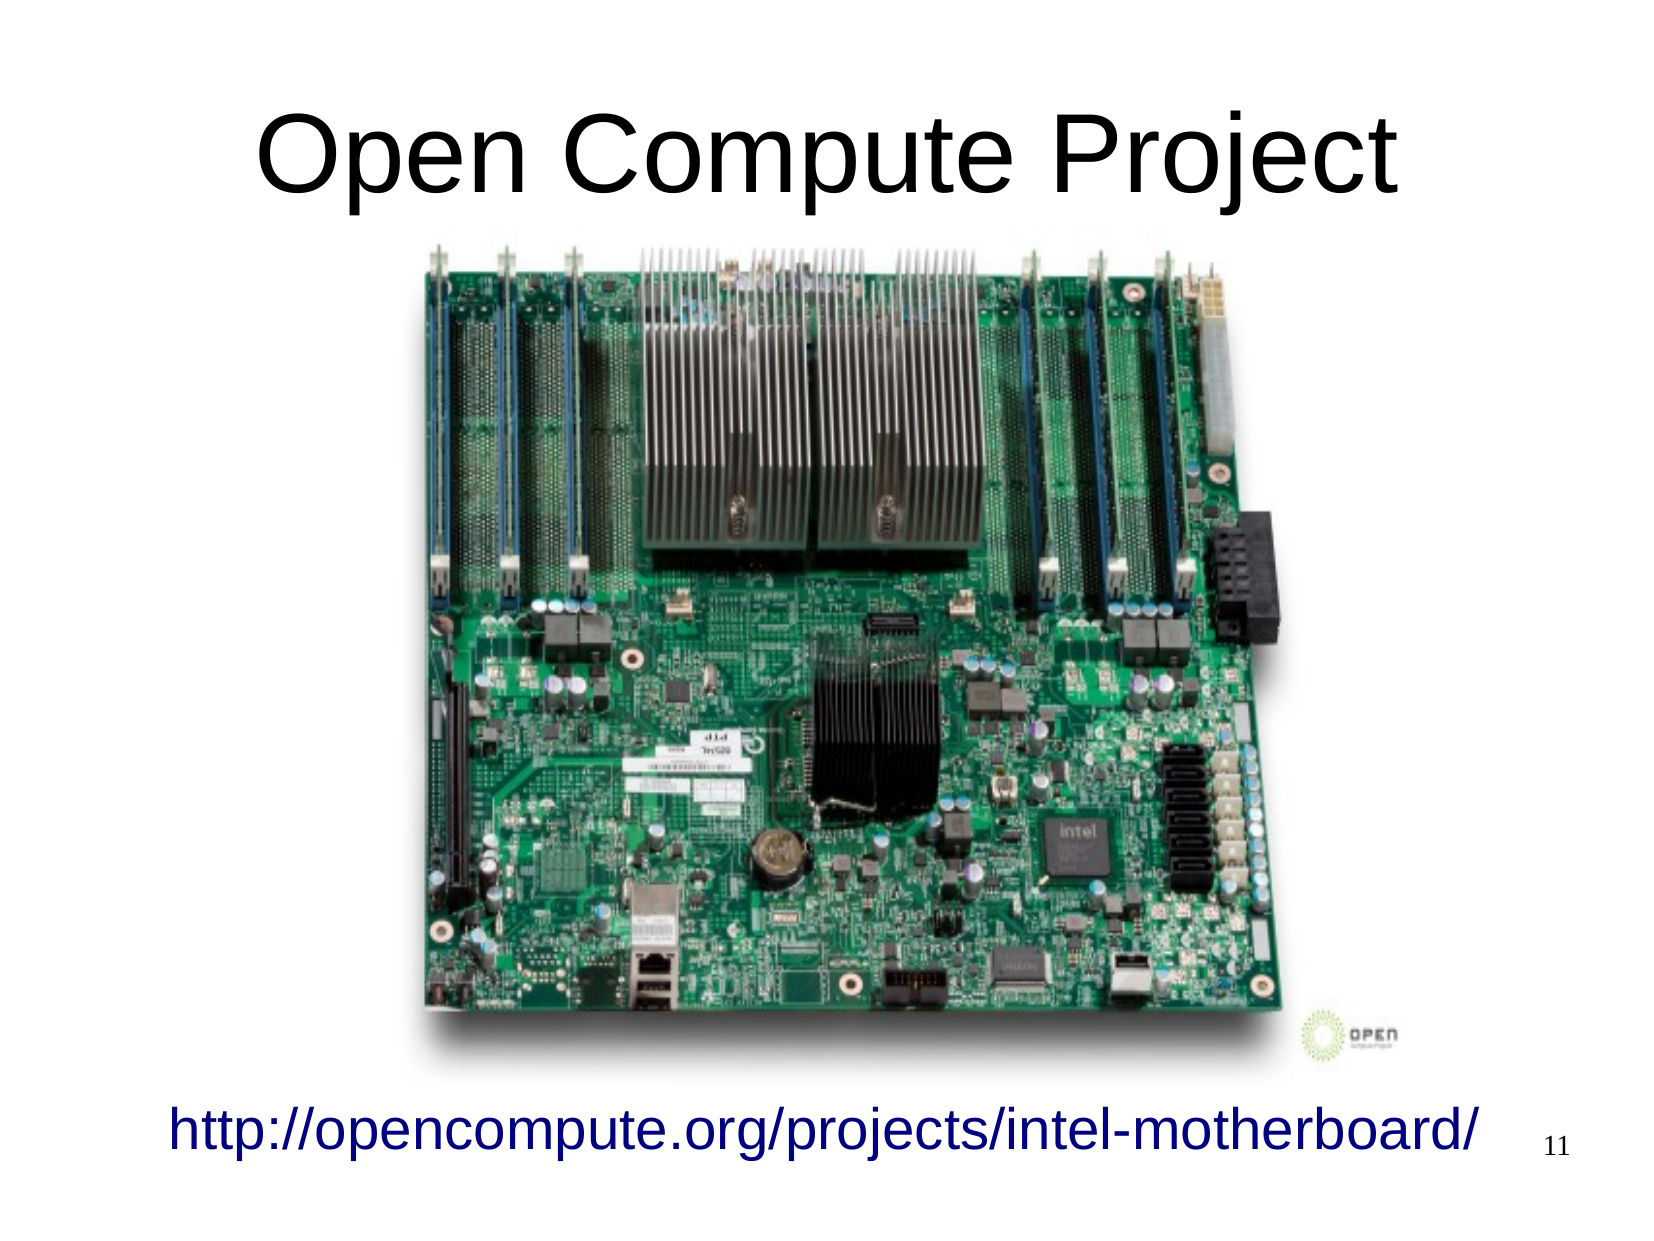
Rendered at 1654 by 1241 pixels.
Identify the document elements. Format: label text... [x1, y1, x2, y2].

picture [270, 224, 1433, 1088]
title Open Compute Project [82, 49, 1571, 257]
text_box http://opencompute.org/projects/intel-motherboard/ [112, 1089, 1538, 1170]
